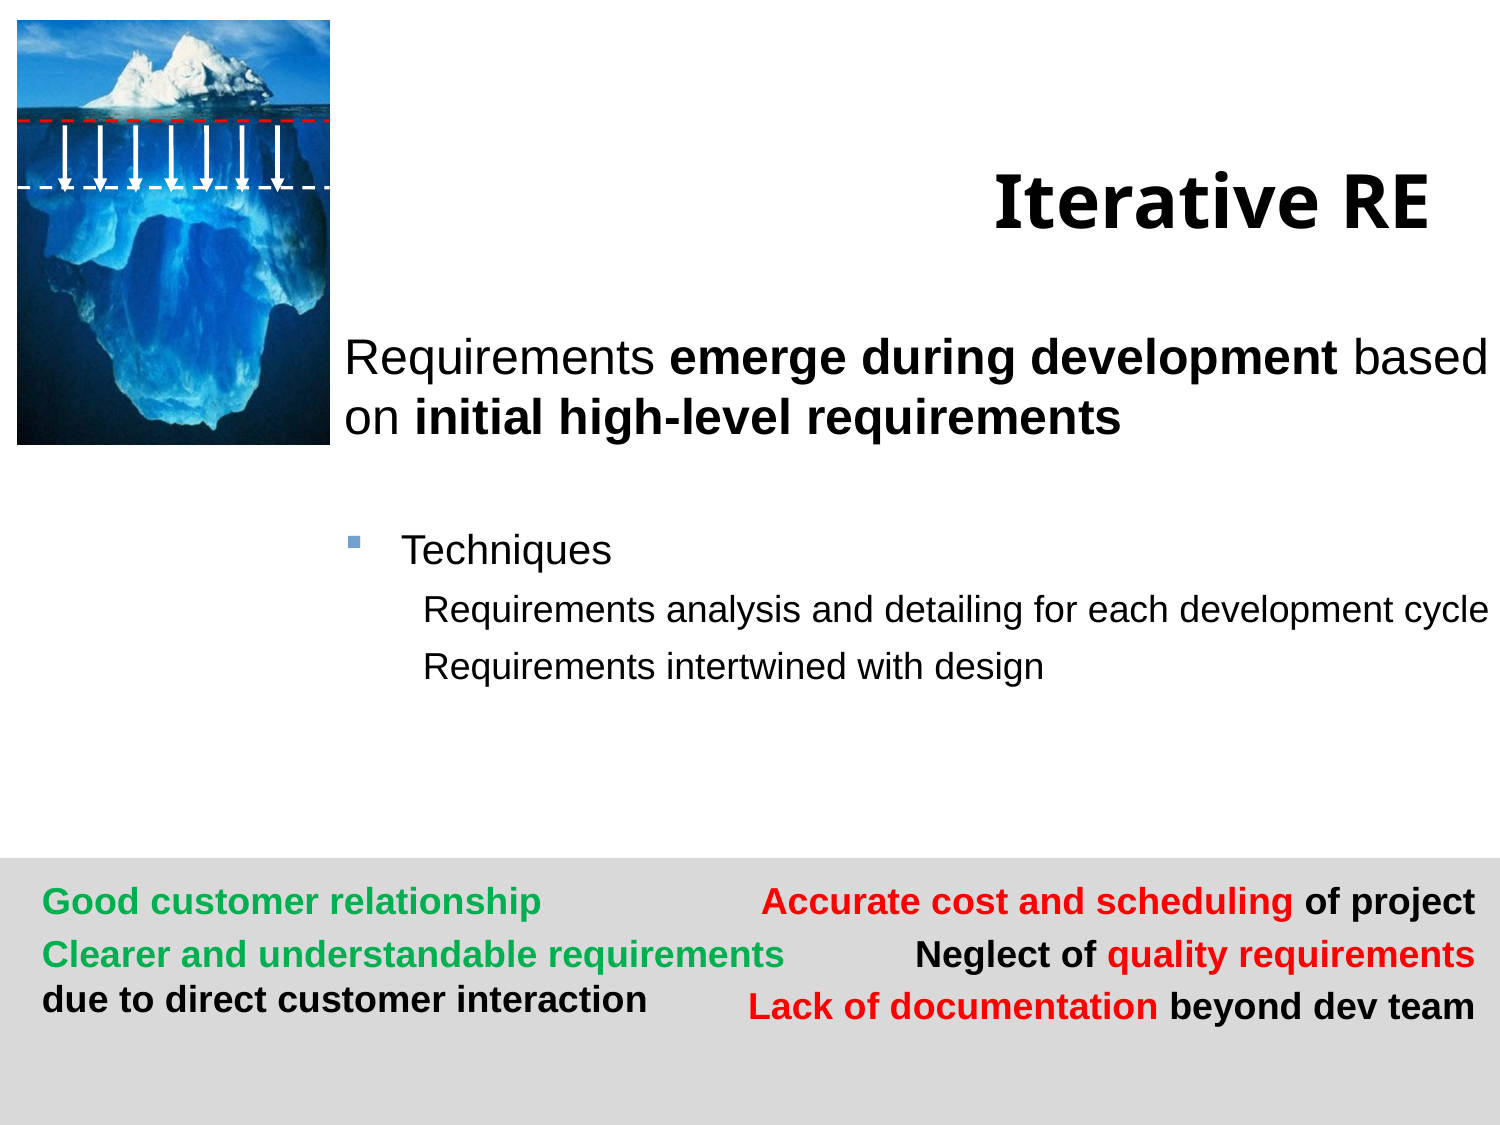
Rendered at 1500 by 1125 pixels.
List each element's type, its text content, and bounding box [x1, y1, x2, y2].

picture [17, 20, 330, 445]
text_box [0, 857, 1500, 1125]
list Requirements emerge during development based on initial high-level requirements Techniques Requirements analysis and detailing for each development cycle Requirements intertwined with design [329, 317, 1500, 792]
title Iterative RE [419, 0, 1447, 251]
text_box Accurate cost and scheduling of project Neglect of quality requirements Lack of documentation beyond dev team [572, 869, 1491, 997]
text_box Good customer relationship Clearer and understandable requirements due to direct customer interaction [27, 869, 572, 997]
